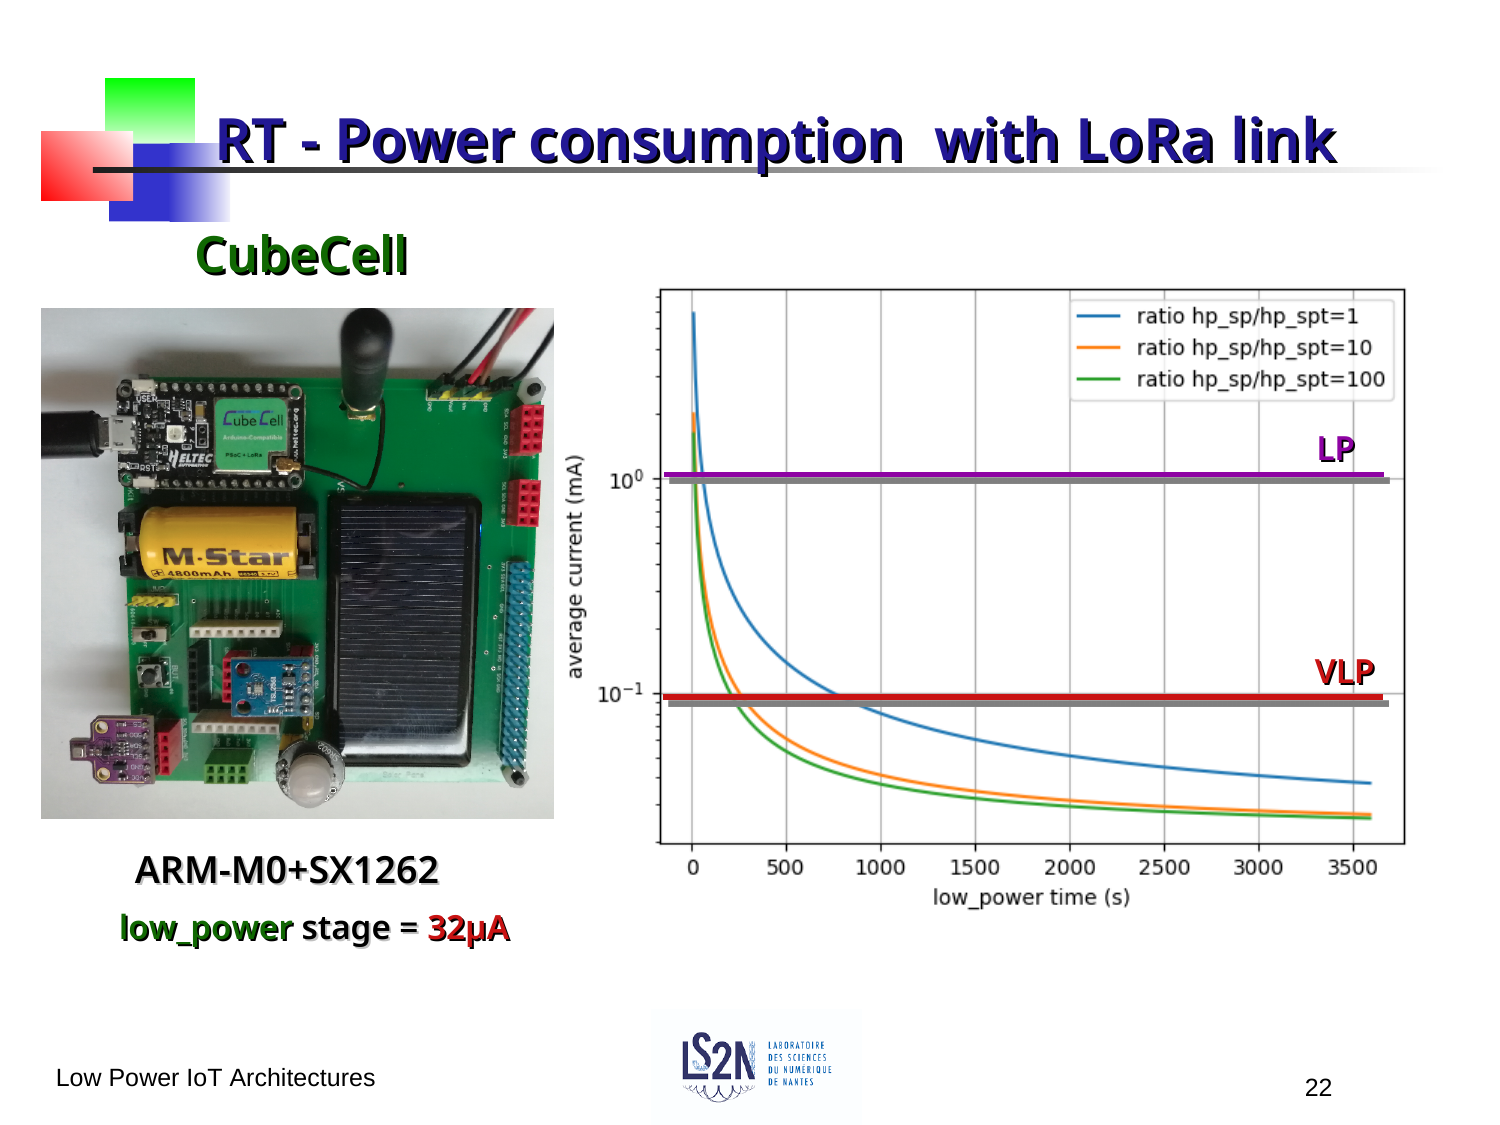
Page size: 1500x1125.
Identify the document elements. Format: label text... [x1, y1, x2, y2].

text_box VLP [1300, 642, 1413, 698]
picture [651, 1009, 862, 1125]
picture [41, 202, 1500, 923]
text_box LP [1301, 419, 1415, 475]
text_box low_power stage = 32µA [104, 898, 526, 959]
title RT - Power consumption with LoRa link [199, 84, 1424, 180]
text_box ARM-M0+SX1262 [120, 838, 466, 898]
text_box CubeCell [180, 215, 481, 290]
